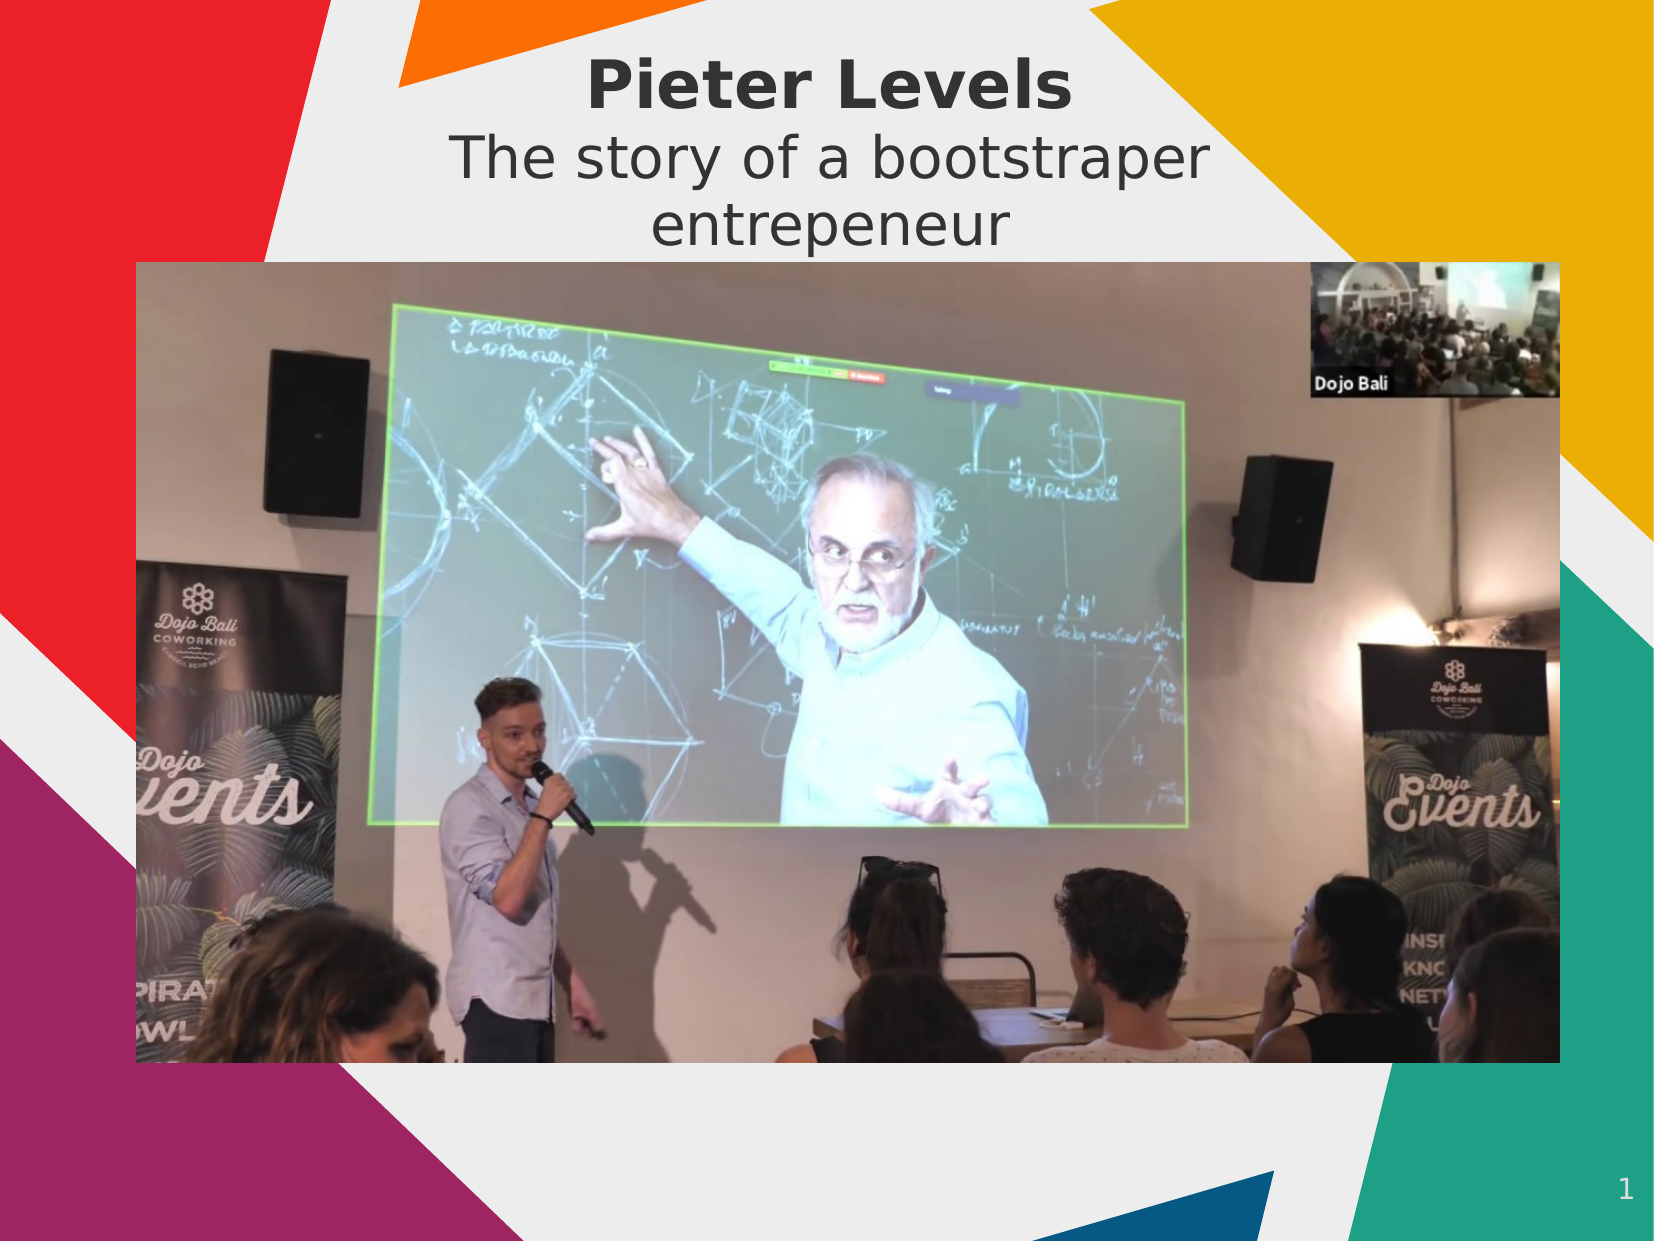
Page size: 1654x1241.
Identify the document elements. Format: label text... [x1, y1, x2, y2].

picture [136, 262, 1560, 1063]
title Pieter Levels The story of a bootstraper entrepeneur [289, 46, 1372, 260]
